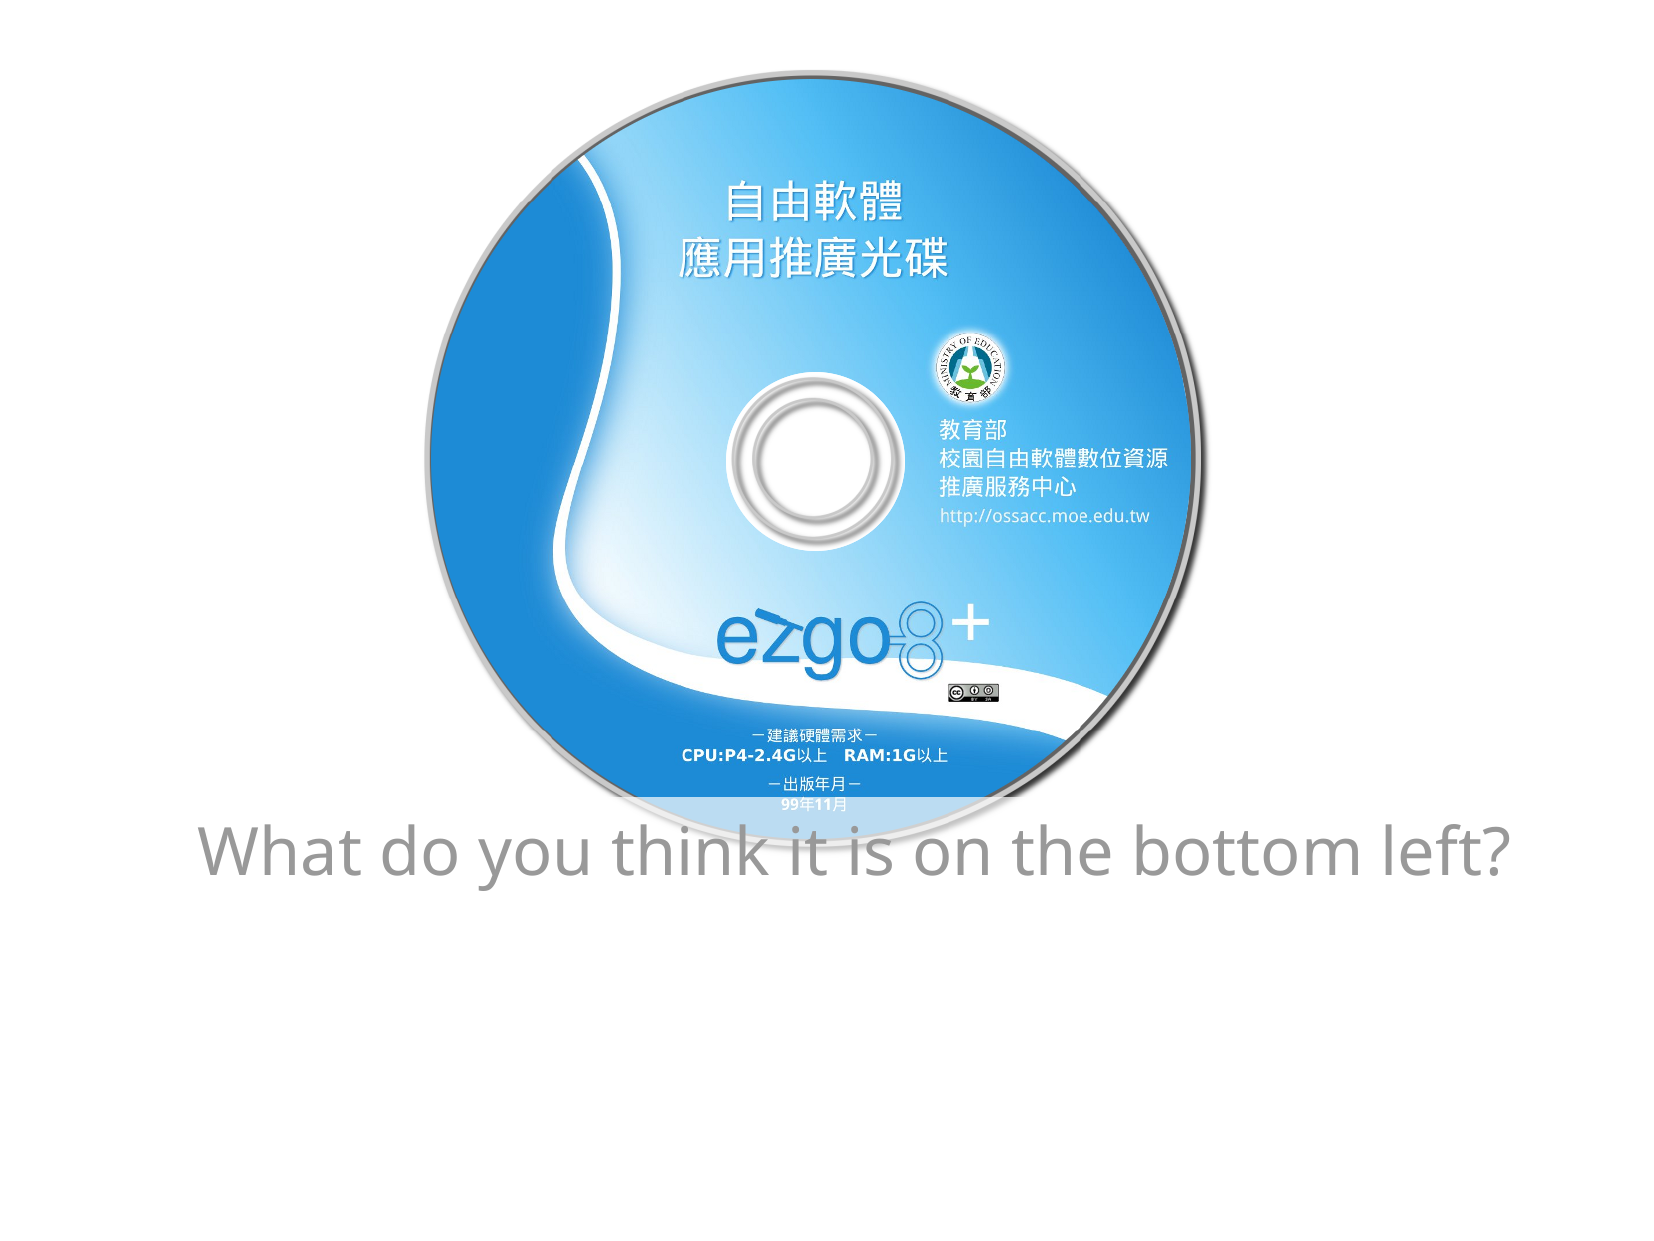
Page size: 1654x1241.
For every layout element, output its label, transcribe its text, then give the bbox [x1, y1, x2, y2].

picture [419, 69, 1213, 797]
text_box What do you think it is on the bottom left? [183, 797, 1530, 899]
